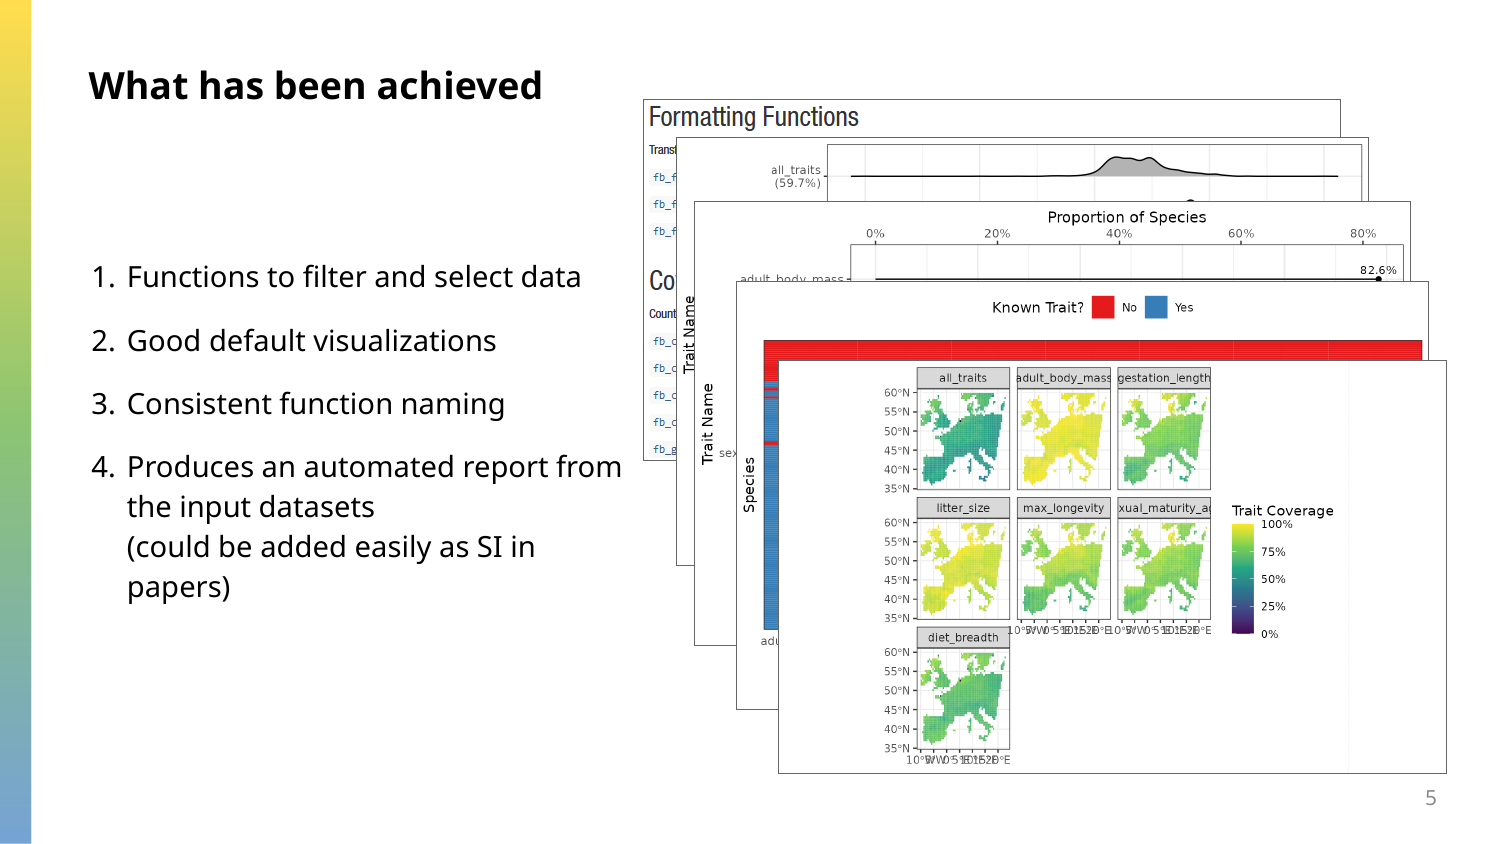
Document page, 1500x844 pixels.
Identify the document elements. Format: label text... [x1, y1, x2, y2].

text_box Functions to filter and select data Good default visualizations Consistent function naming Produces an automated report from the input datasets (could be added easily as SI in papers) [76, 249, 650, 653]
list What has been achieved [88, 61, 1442, 157]
picture [0, 0, 1500, 844]
